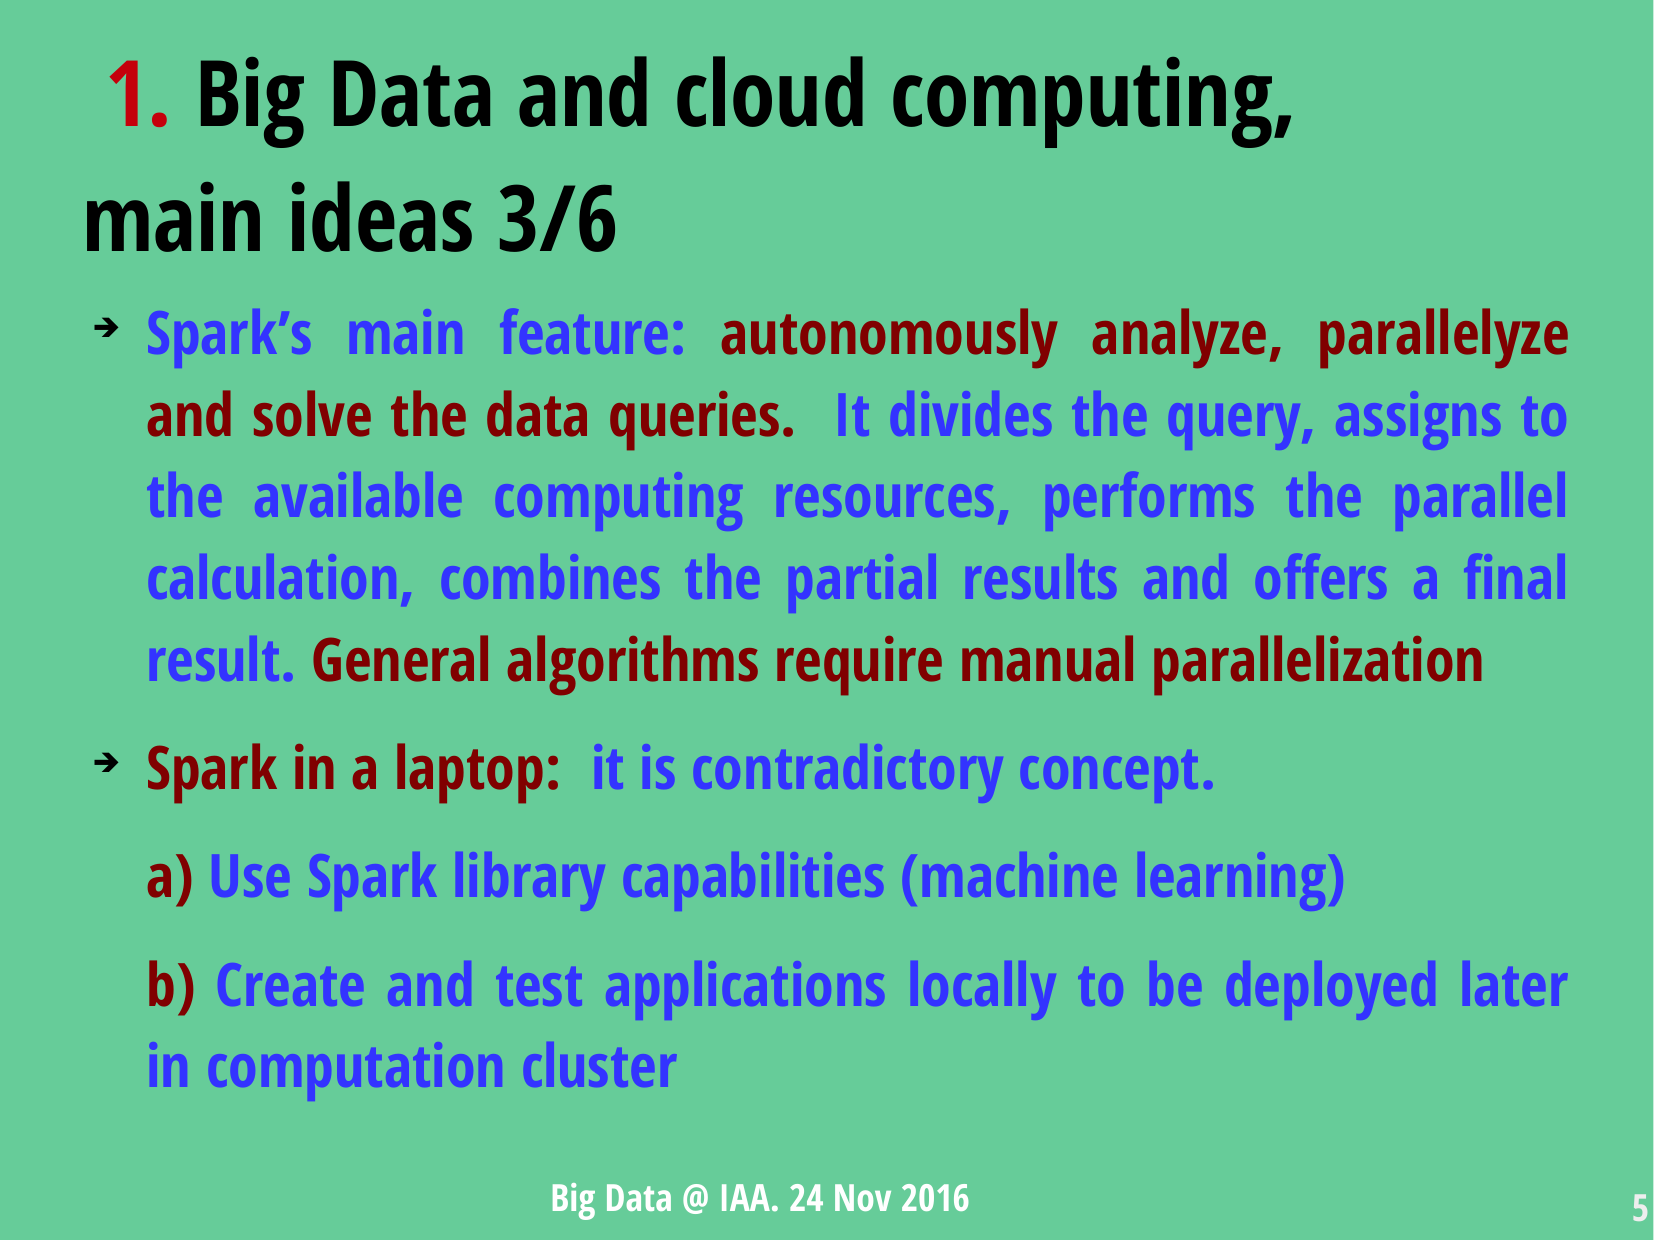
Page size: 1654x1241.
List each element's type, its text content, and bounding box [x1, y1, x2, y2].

title 1. Big Data and cloud computing, main ideas 3/6 [82, 27, 1571, 279]
list Spark’s main feature: autonomously analyze, parallelyze and solve the data queries. It divides the query, assigns to the available computing resources, performs the parallel calculation, combines the partial results and offers a final result. General algorithms require manual parallelization Spark in a laptop: it is contradictory concept. a) Use Spark library capabilities (machine learning) b) Create and test applications locally to be deployed later in computation cluster [82, 290, 1571, 1170]
